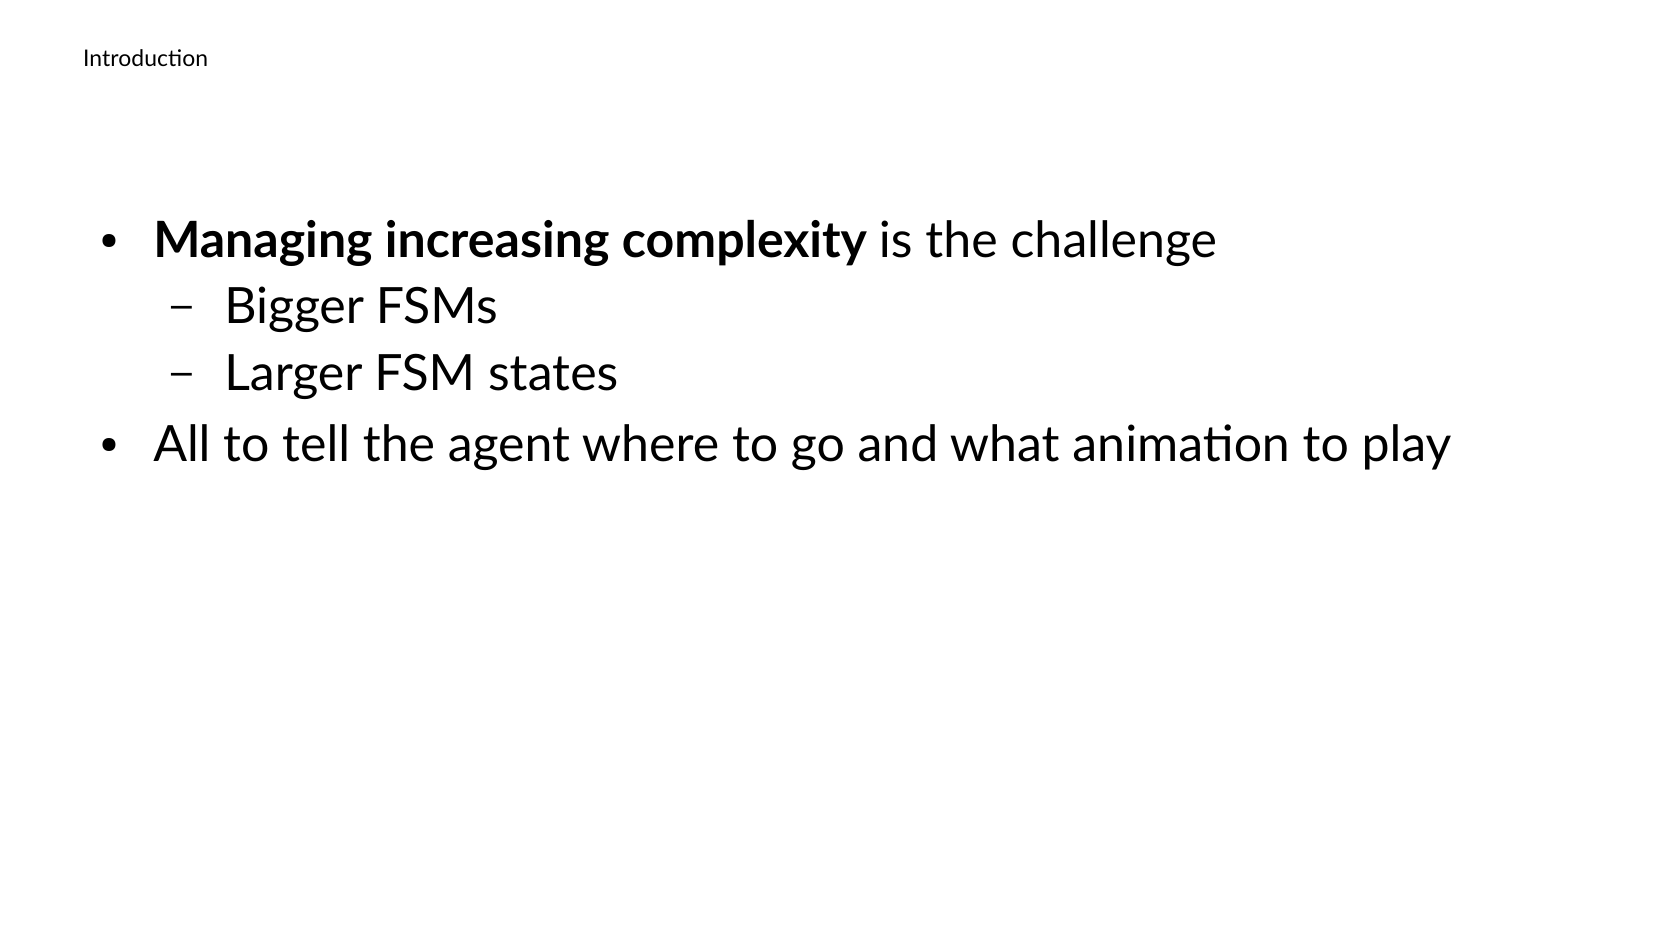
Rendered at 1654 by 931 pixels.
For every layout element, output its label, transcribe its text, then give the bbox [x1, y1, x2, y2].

list Managing increasing complexity is the challenge Bigger FSMs Larger FSM states All to tell the agent where to go and what animation to play [82, 217, 1571, 839]
title Introduction [83, 0, 1571, 119]
